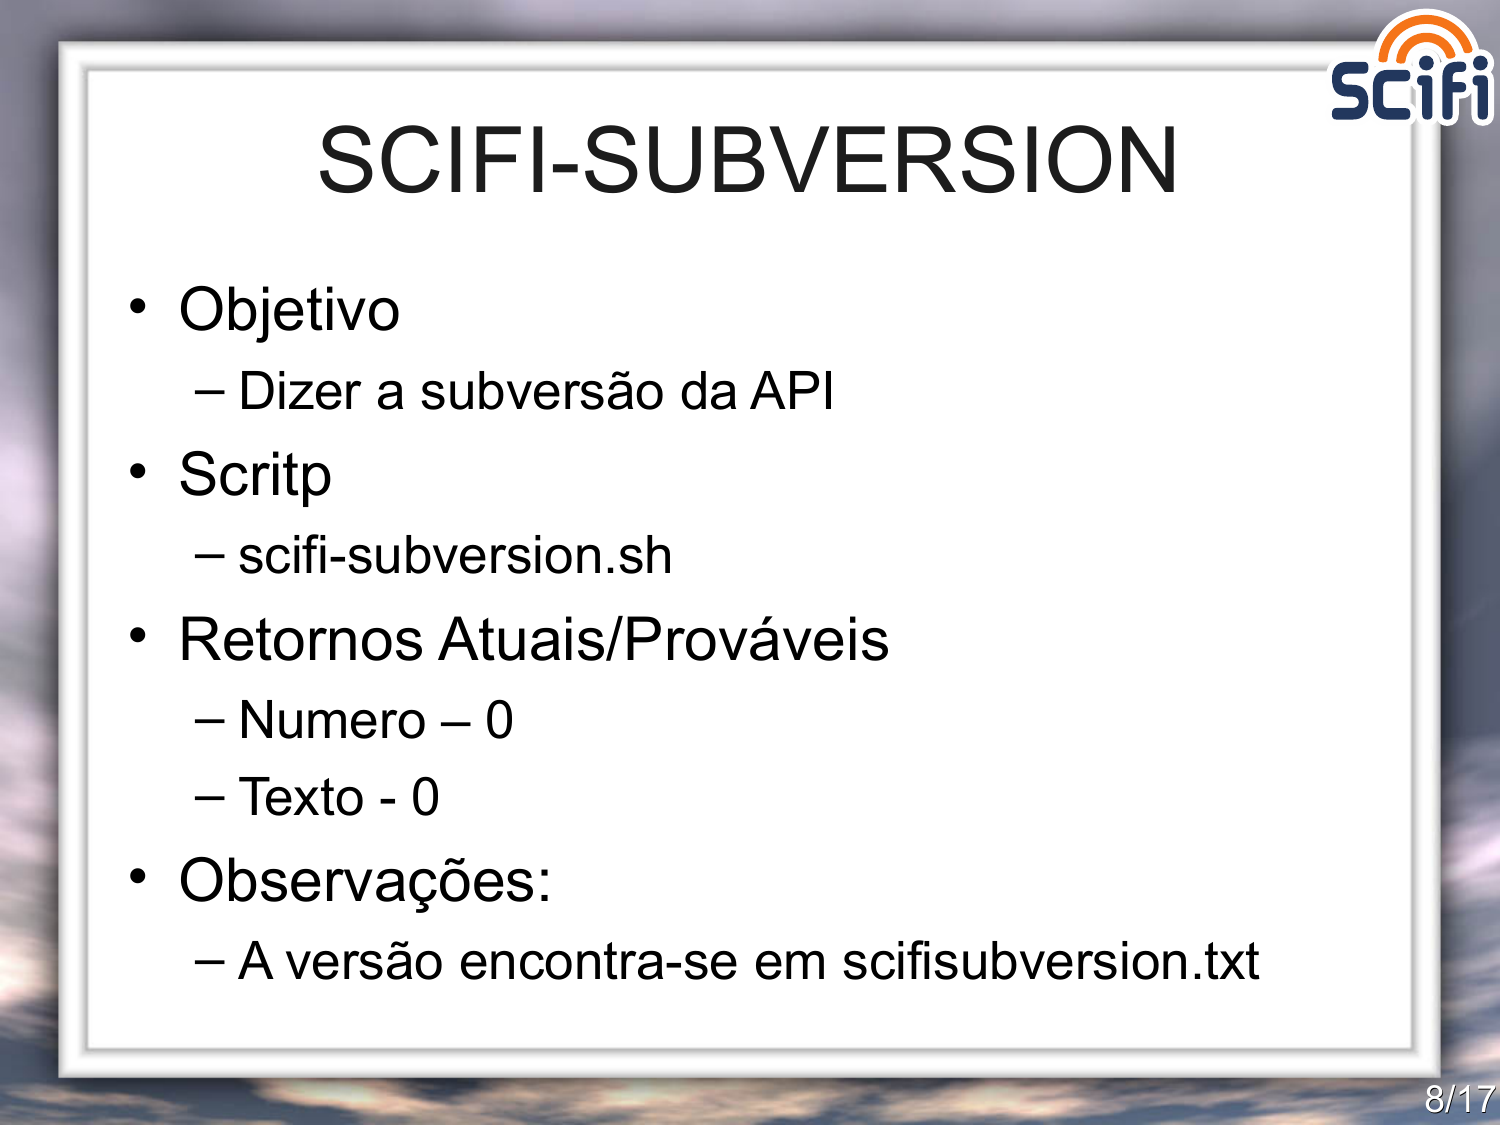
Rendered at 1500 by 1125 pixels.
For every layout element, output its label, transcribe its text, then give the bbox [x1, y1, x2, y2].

title SCIFI-SUBVERSION [75, 62, 1426, 250]
list Objetivo Dizer a subversão da API Scritp scifi-subversion.sh Retornos Atuais/Prováveis Numero – 0 Texto - 0 Observações: A versão encontra-se em scifisubversion.txt [112, 262, 1401, 1005]
picture [0, 0, 1500, 1125]
